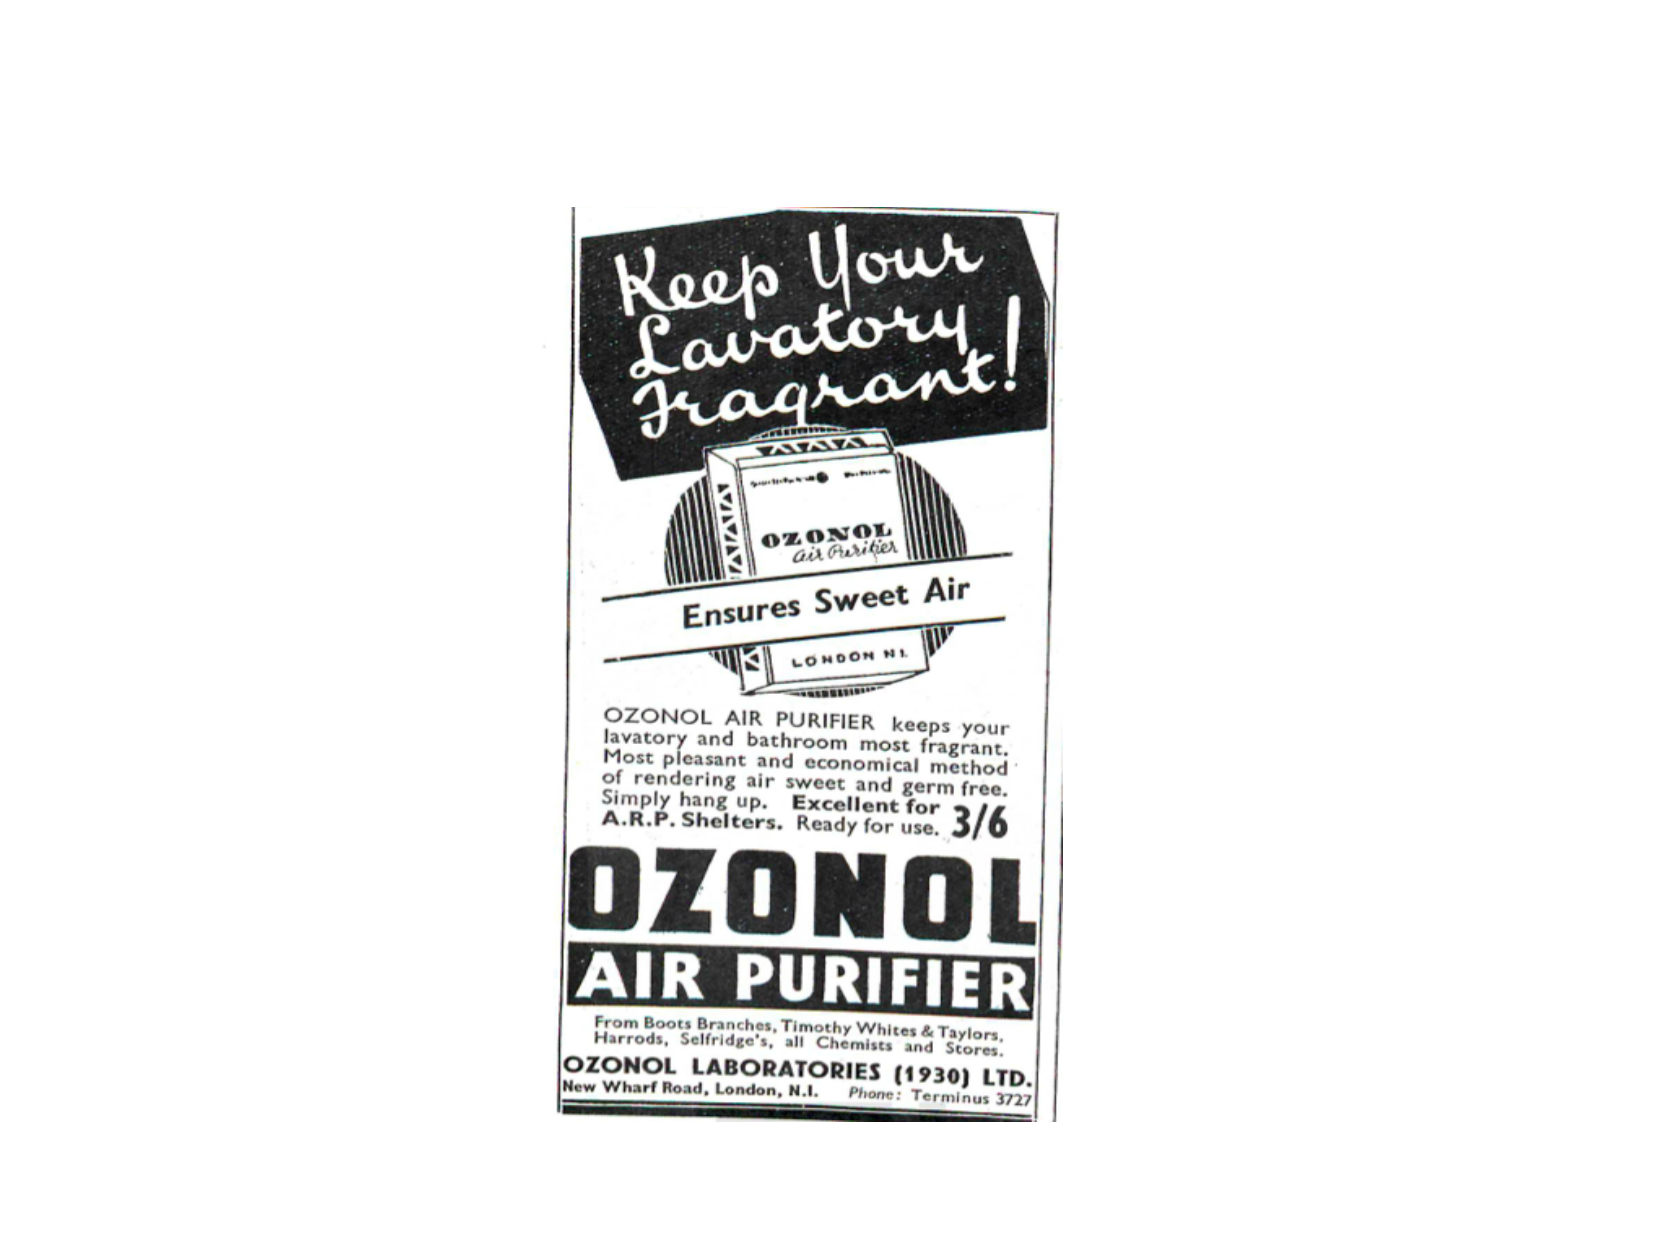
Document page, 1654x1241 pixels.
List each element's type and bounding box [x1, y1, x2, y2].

picture [528, 207, 1063, 1123]
